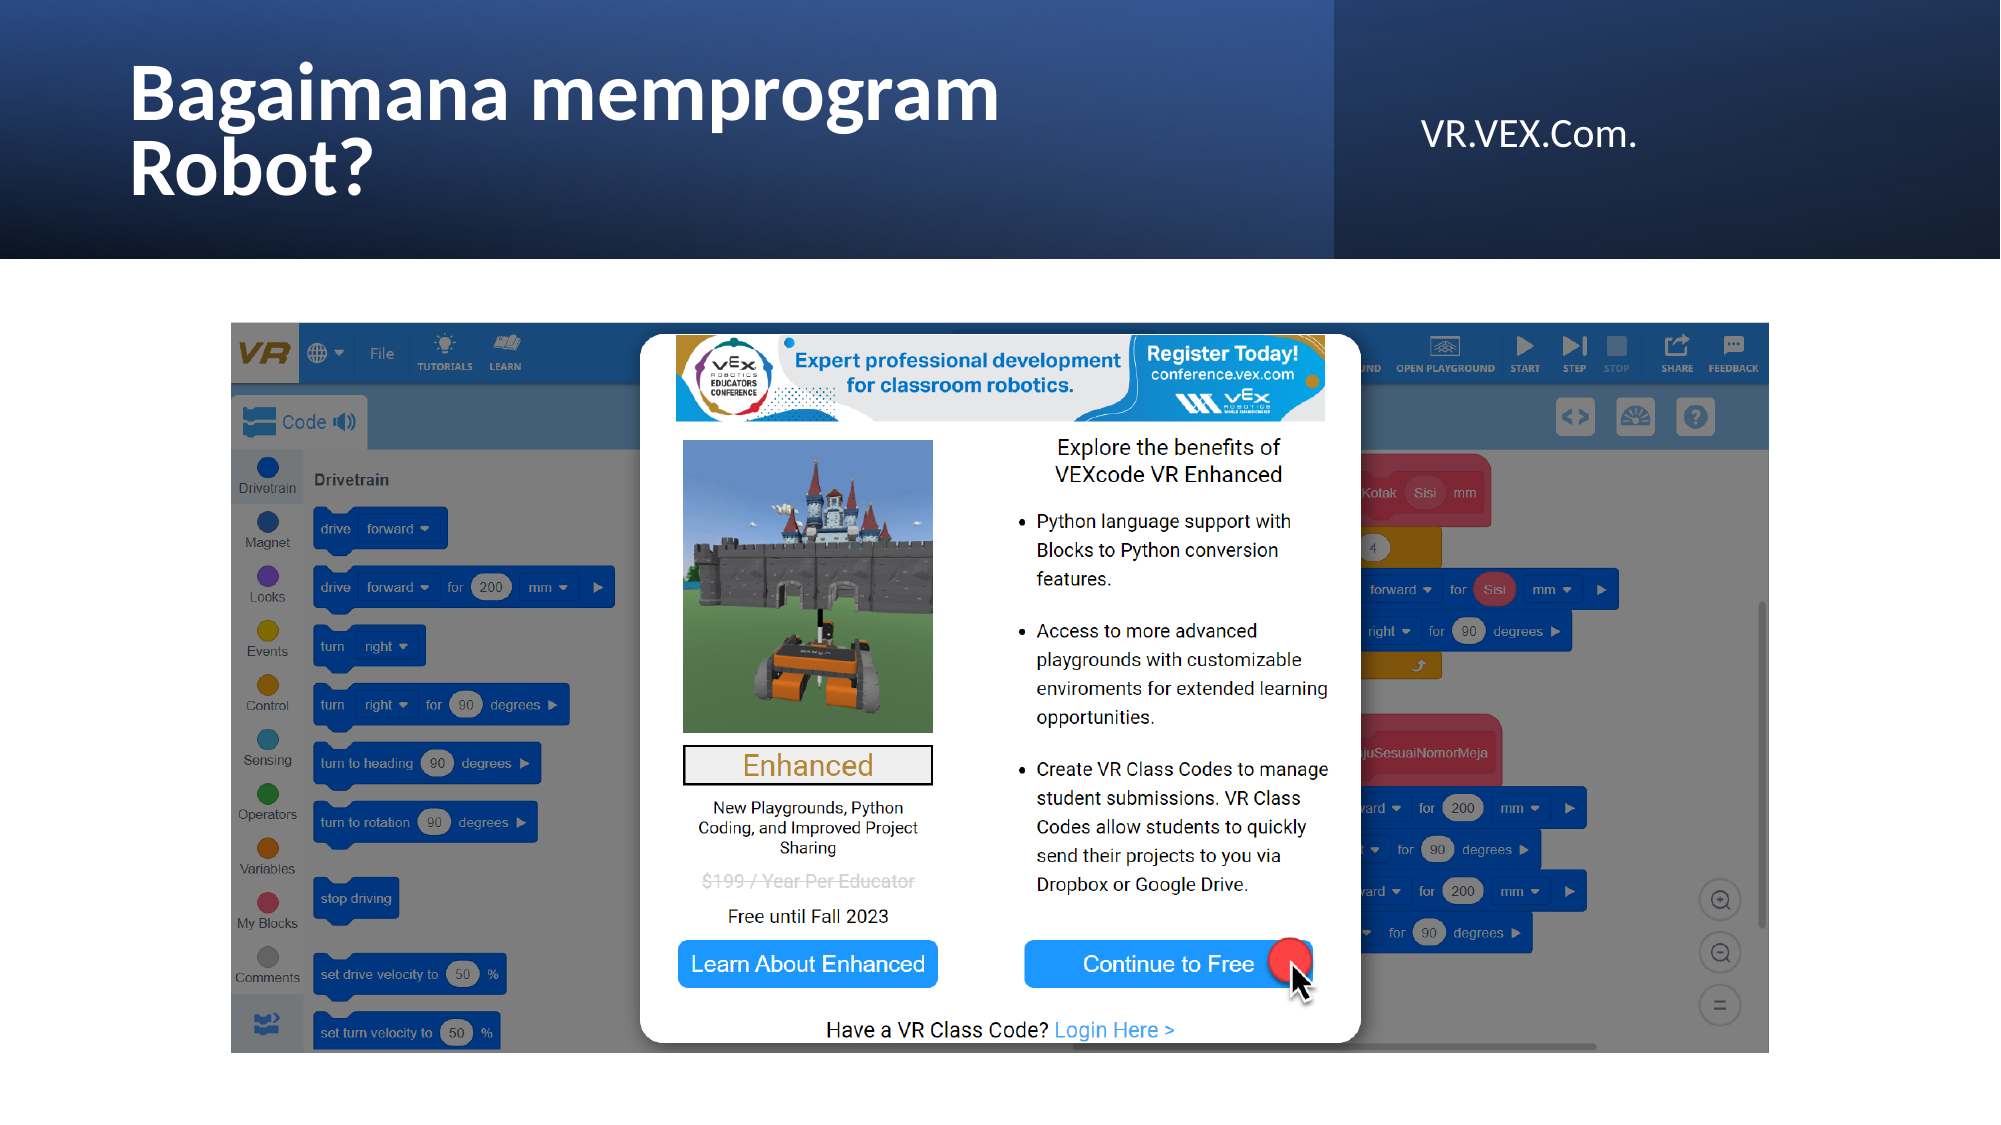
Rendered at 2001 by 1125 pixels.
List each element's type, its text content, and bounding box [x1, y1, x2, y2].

text_box VR.VEX.Com. [1406, 64, 1937, 208]
picture [231, 322, 1769, 1053]
text_box [0, 0, 2000, 1125]
text_box Bagaimana memprogram Robot? [114, 40, 1274, 231]
